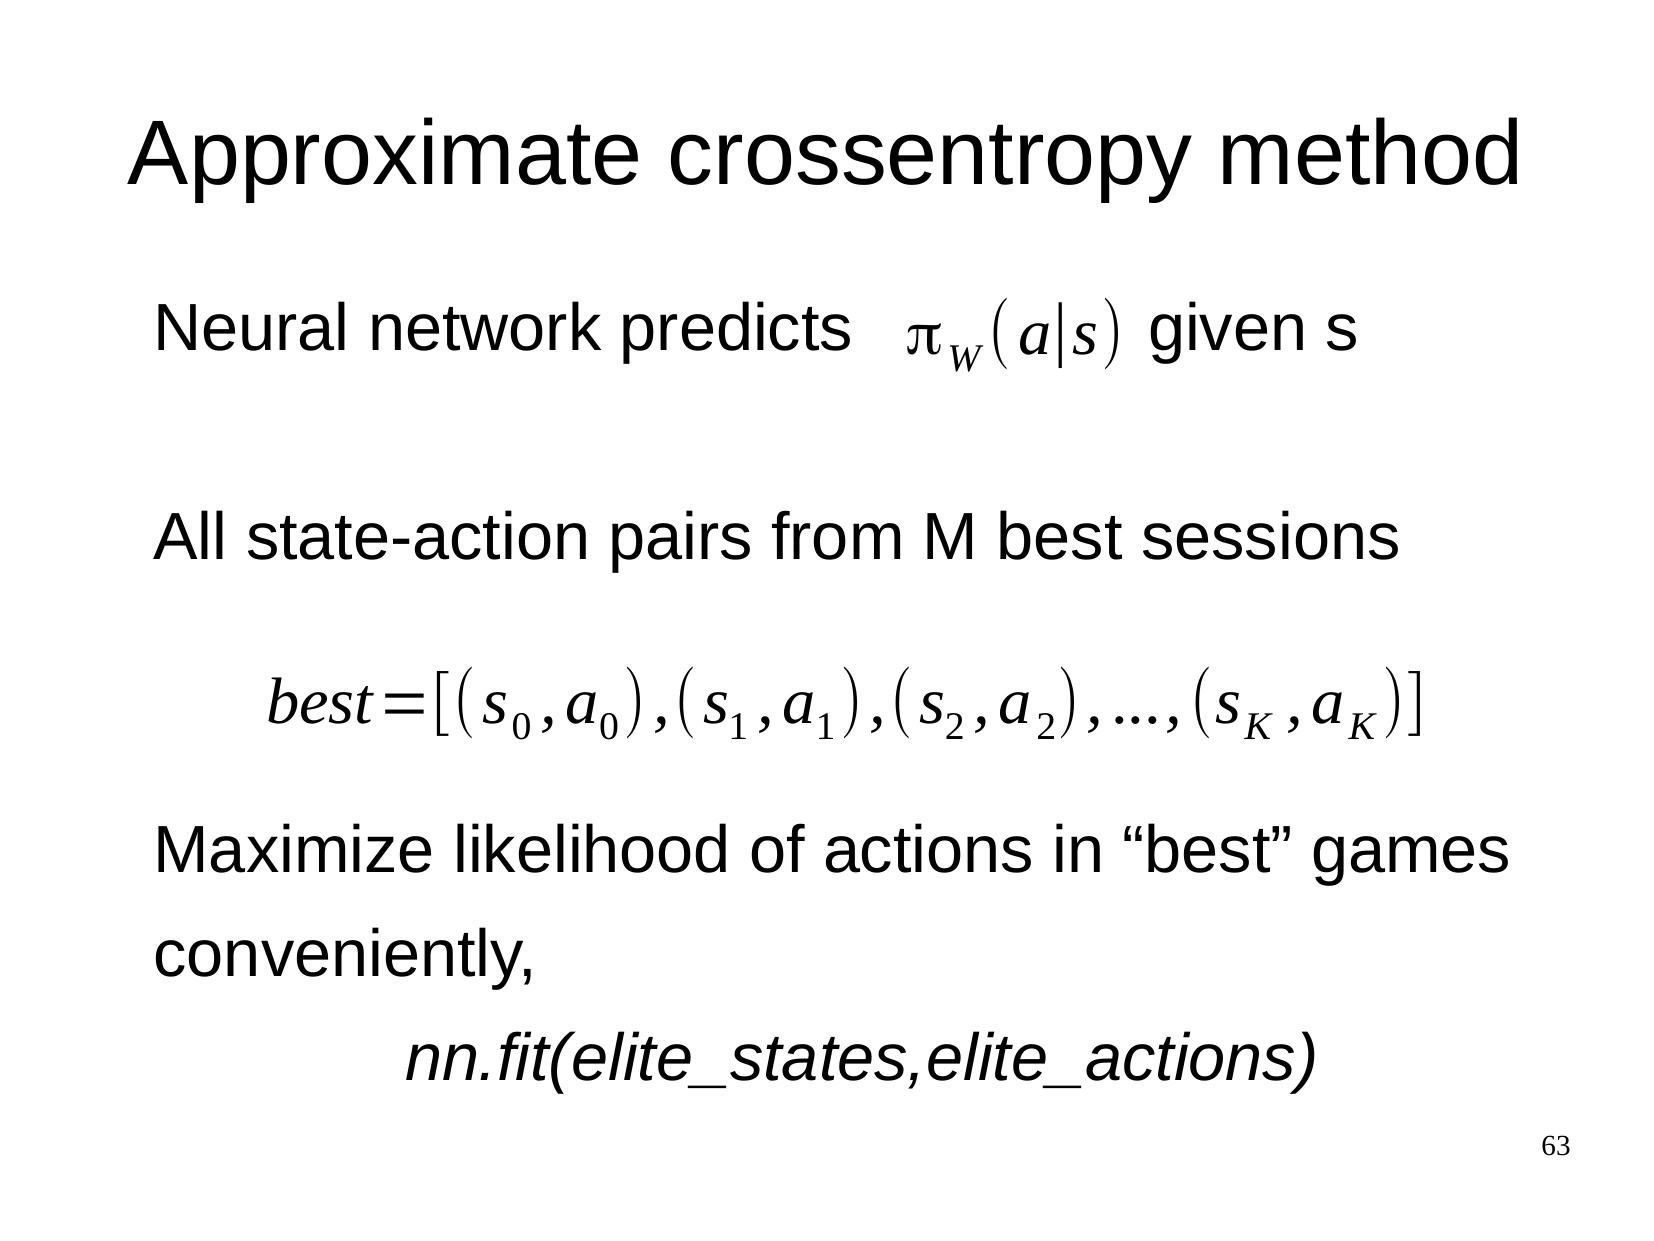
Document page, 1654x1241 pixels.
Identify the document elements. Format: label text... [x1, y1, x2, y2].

list Neural network predicts given s All state-action pairs from M best sessions Maximize likelihood of actions in “best” games conveniently, nn.fit(elite_states,elite_actions) [82, 290, 1571, 1241]
title Approximate crossentropy method [82, 49, 1571, 257]
chart [889, 293, 1139, 379]
chart [249, 661, 1441, 747]
